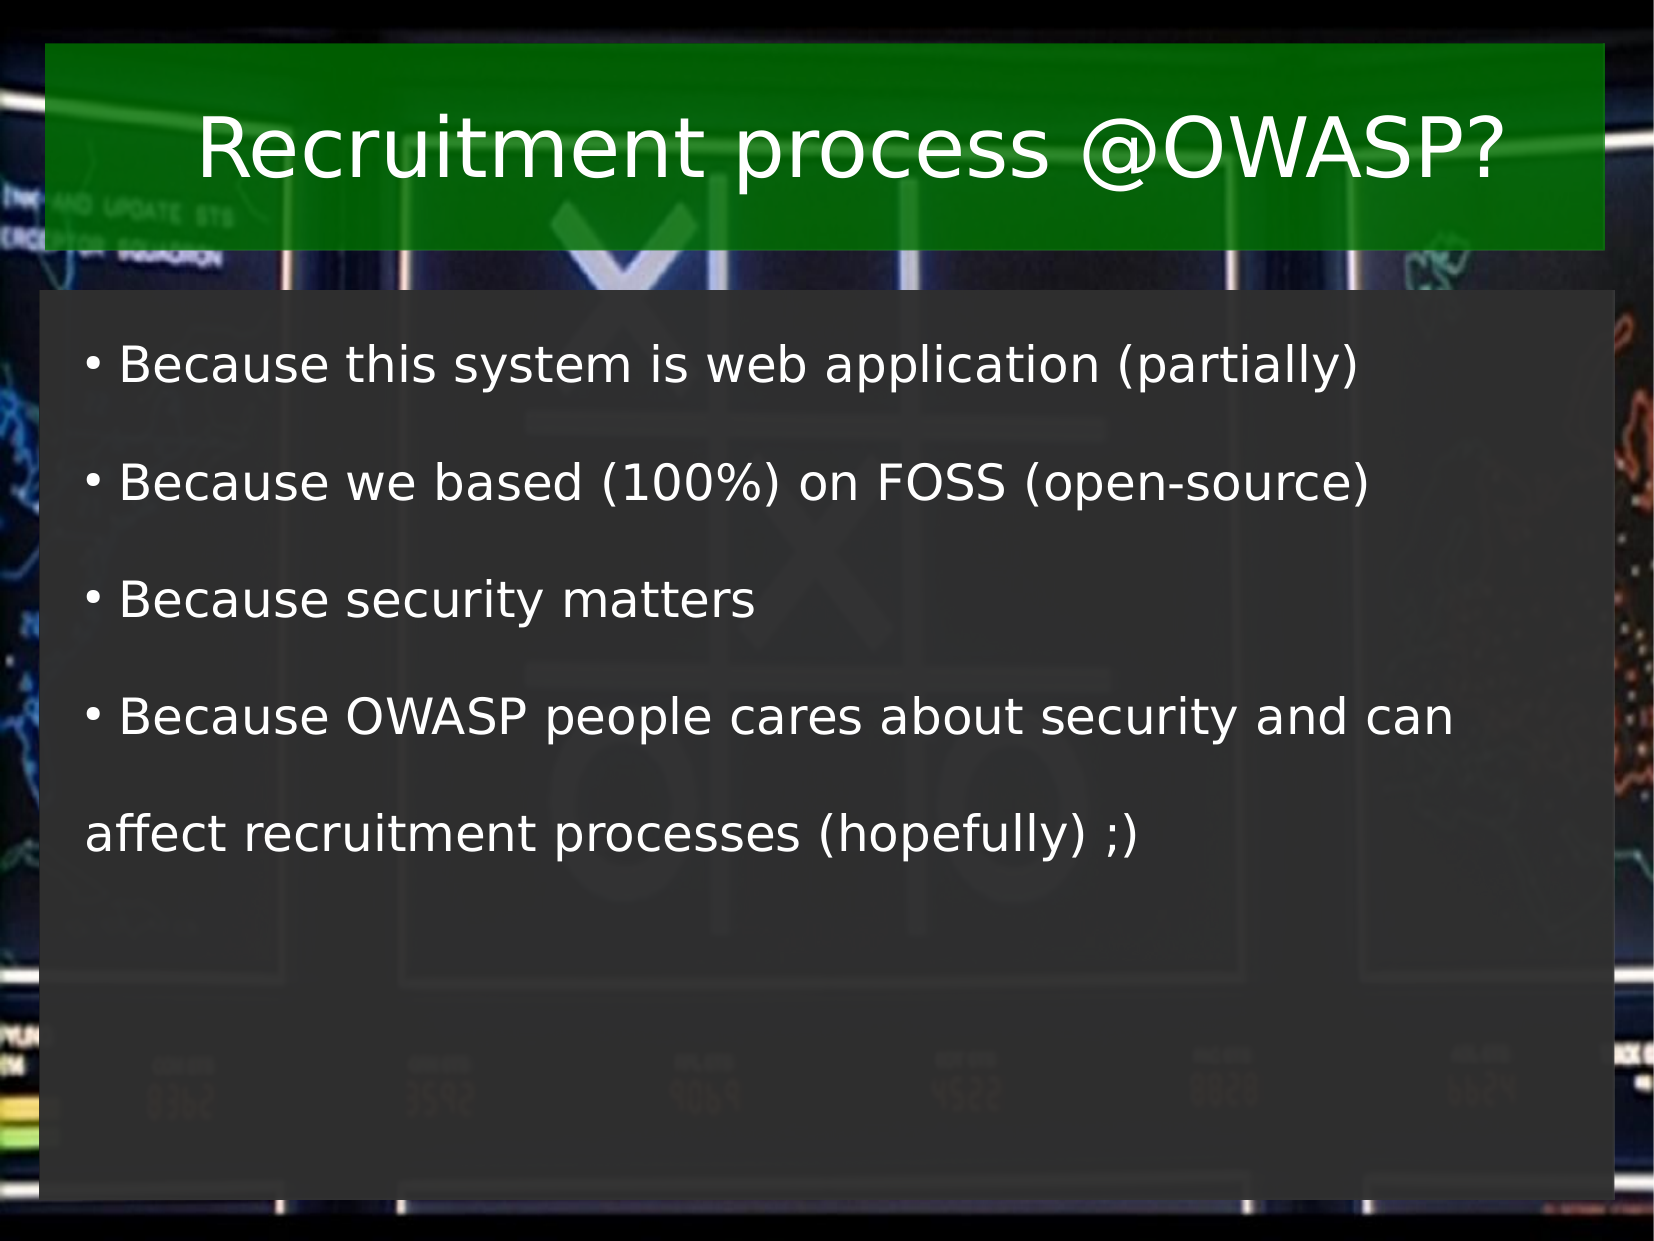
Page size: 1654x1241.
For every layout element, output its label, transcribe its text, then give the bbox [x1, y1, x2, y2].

subtitle Because this system is web application (partially) Because we based (100%) on FOSS (open-source) Because security matters Because OWASP people cares about security and can affect recruitment processes (hopefully) ;) [39, 290, 1615, 1200]
picture [0, 0, 1654, 1241]
title Recruitment process @OWASP? [45, 43, 1605, 251]
